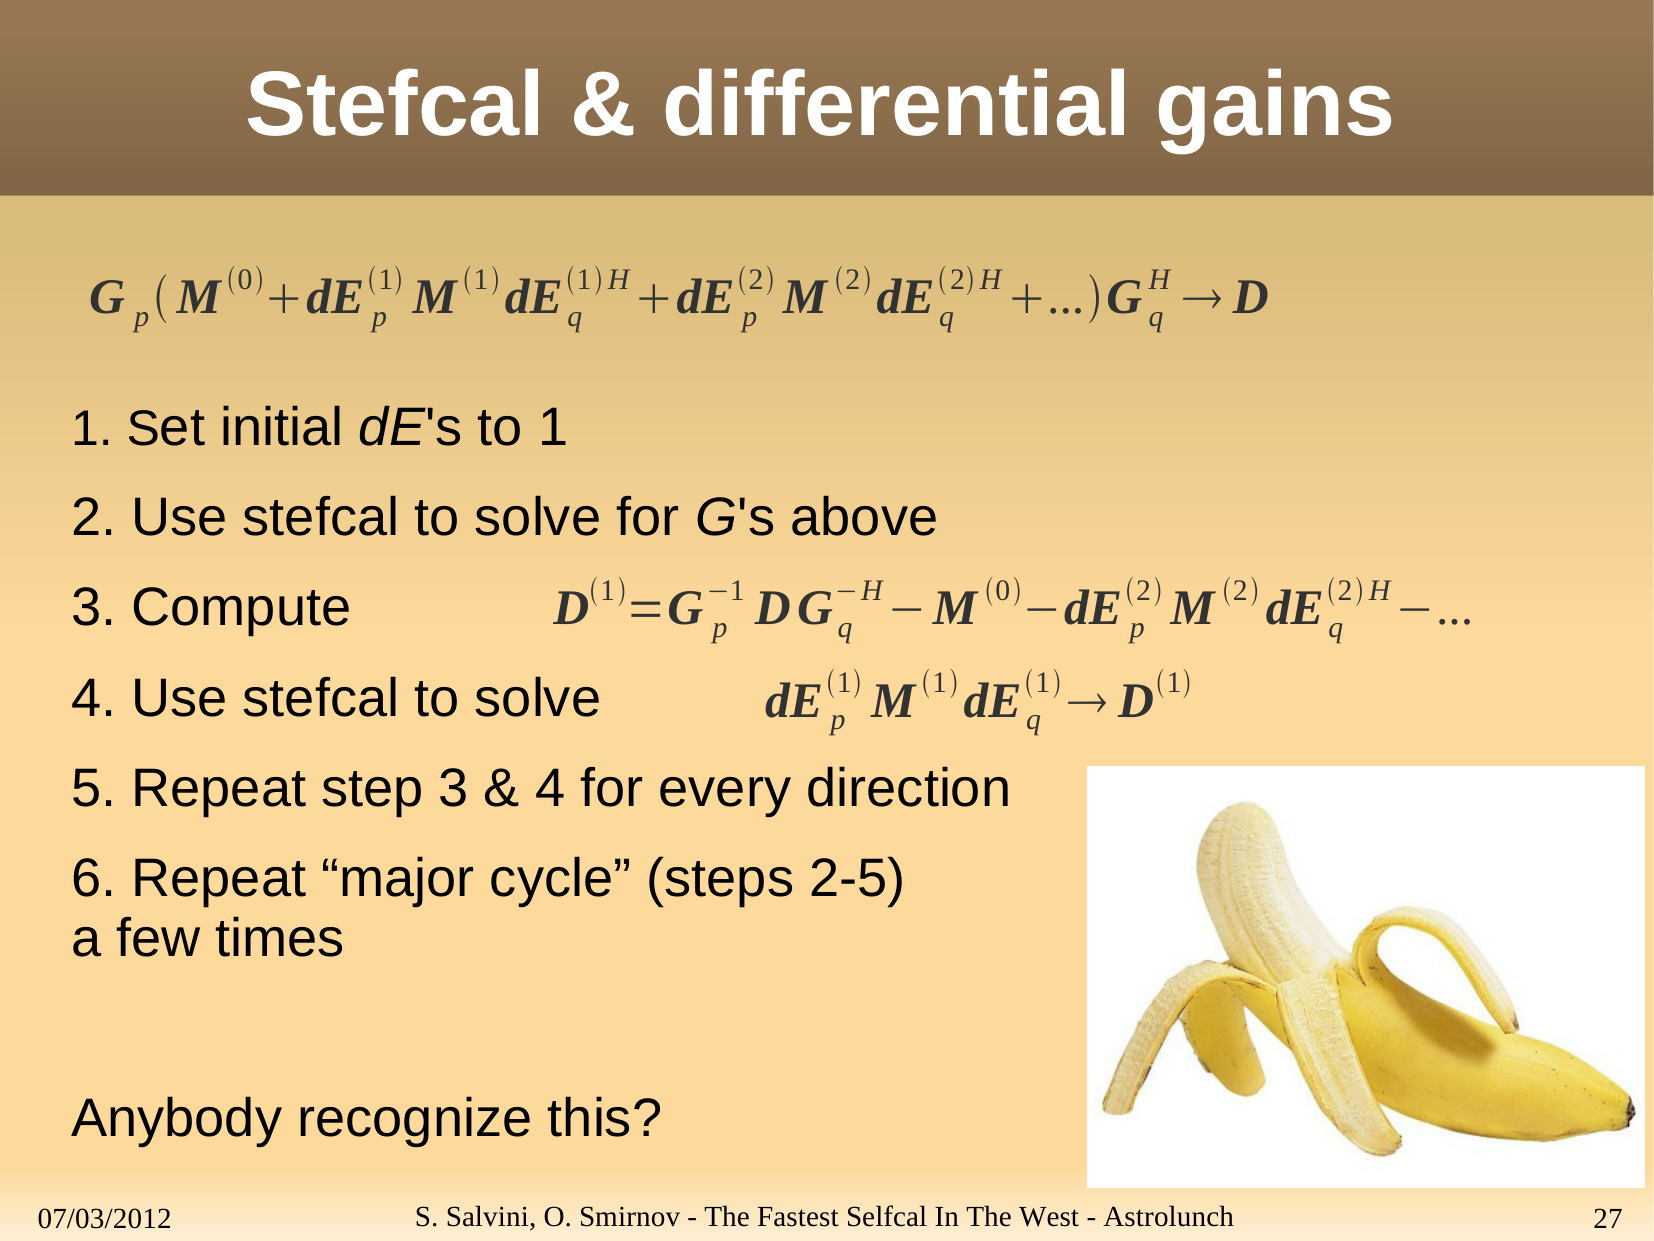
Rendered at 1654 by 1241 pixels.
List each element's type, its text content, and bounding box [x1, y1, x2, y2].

chart [82, 262, 1275, 333]
chart [542, 573, 1480, 644]
list 1. Set initial dE's to 1 2. Use stefcal to solve for G's above 3. Compute 4. Use stefcal to solve 5. Repeat step 3 & 4 for every direction 6. Repeat “major cycle” (steps 2-5) a few times Anybody recognize this? [71, 396, 1560, 1149]
picture [0, 0, 1654, 1241]
title Stefcal & differential gains [76, 7, 1565, 200]
chart [757, 665, 1198, 736]
